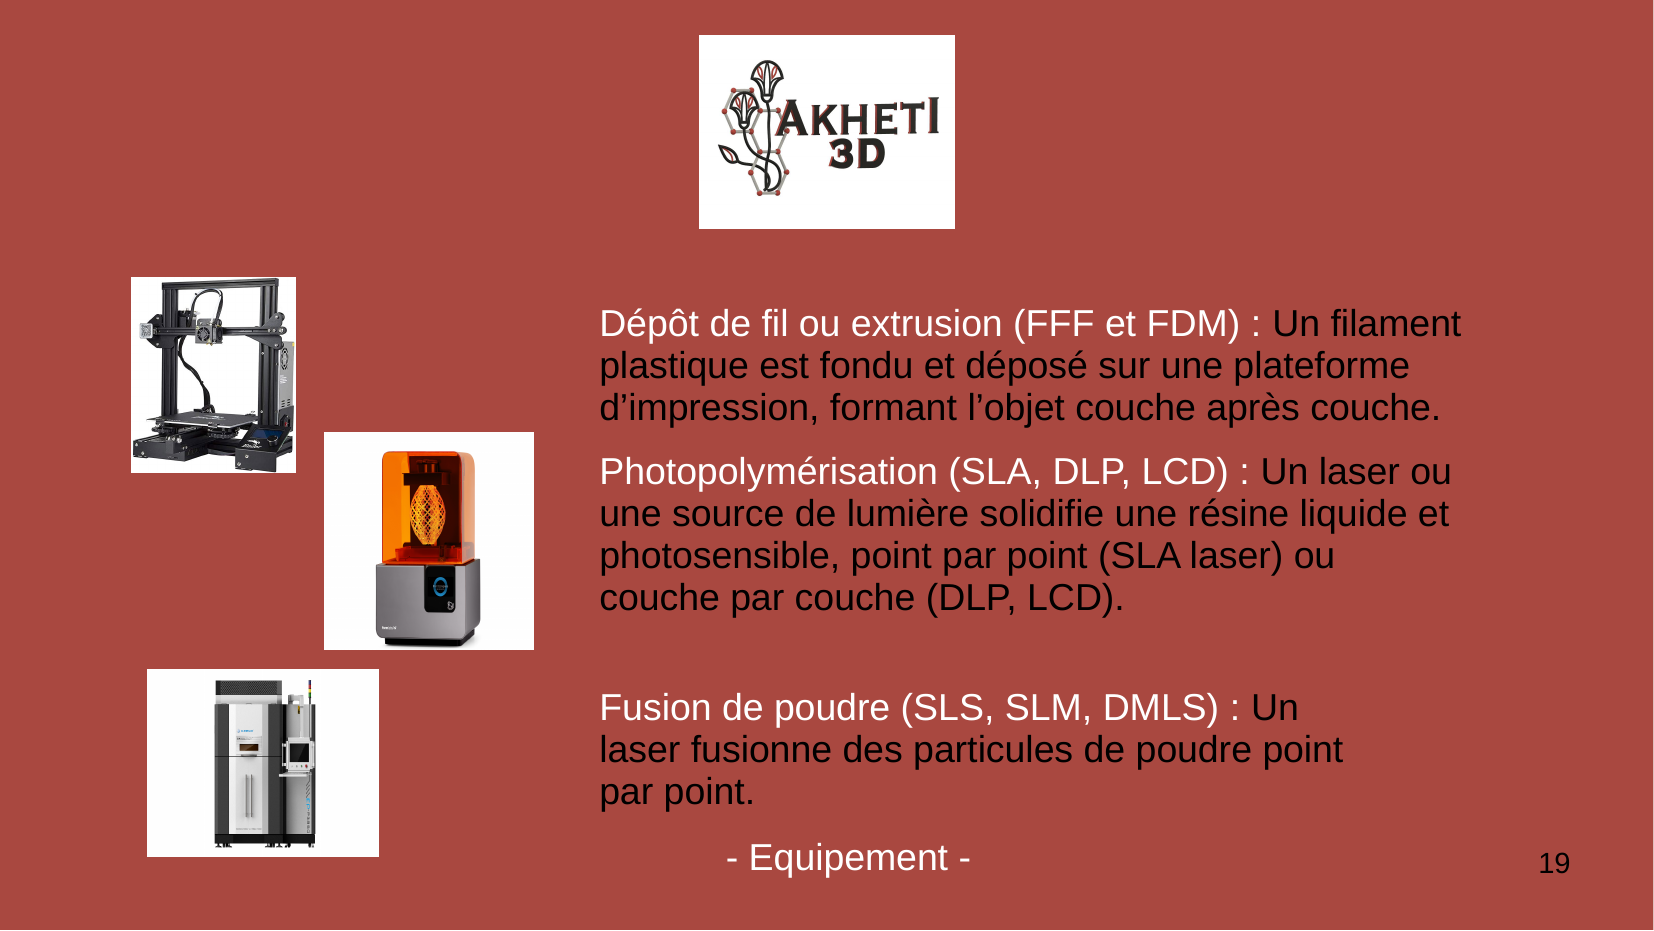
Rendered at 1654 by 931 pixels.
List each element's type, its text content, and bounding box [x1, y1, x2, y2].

picture [147, 669, 379, 857]
text_box Dépôt de fil ou extrusion (FFF et FDM) : Un filament plastique est fondu et déposé sur une plateforme d’impression, formant l’objet couche après couche. [584, 295, 1521, 443]
text_box Photopolymérisation (SLA, DLP, LCD) : Un laser ou une source de lumière solidifie une résine liquide et photosensible, point par point (SLA laser) ou couche par couche (DLP, LCD). [584, 442, 1471, 626]
picture [699, 35, 955, 229]
picture [131, 277, 296, 473]
text_box Fusion de poudre (SLS, SLM, DMLS) : Un laser fusionne des particules de poudre point par point. [584, 679, 1379, 820]
picture [324, 432, 534, 650]
text_box - Equipement - [711, 829, 987, 887]
